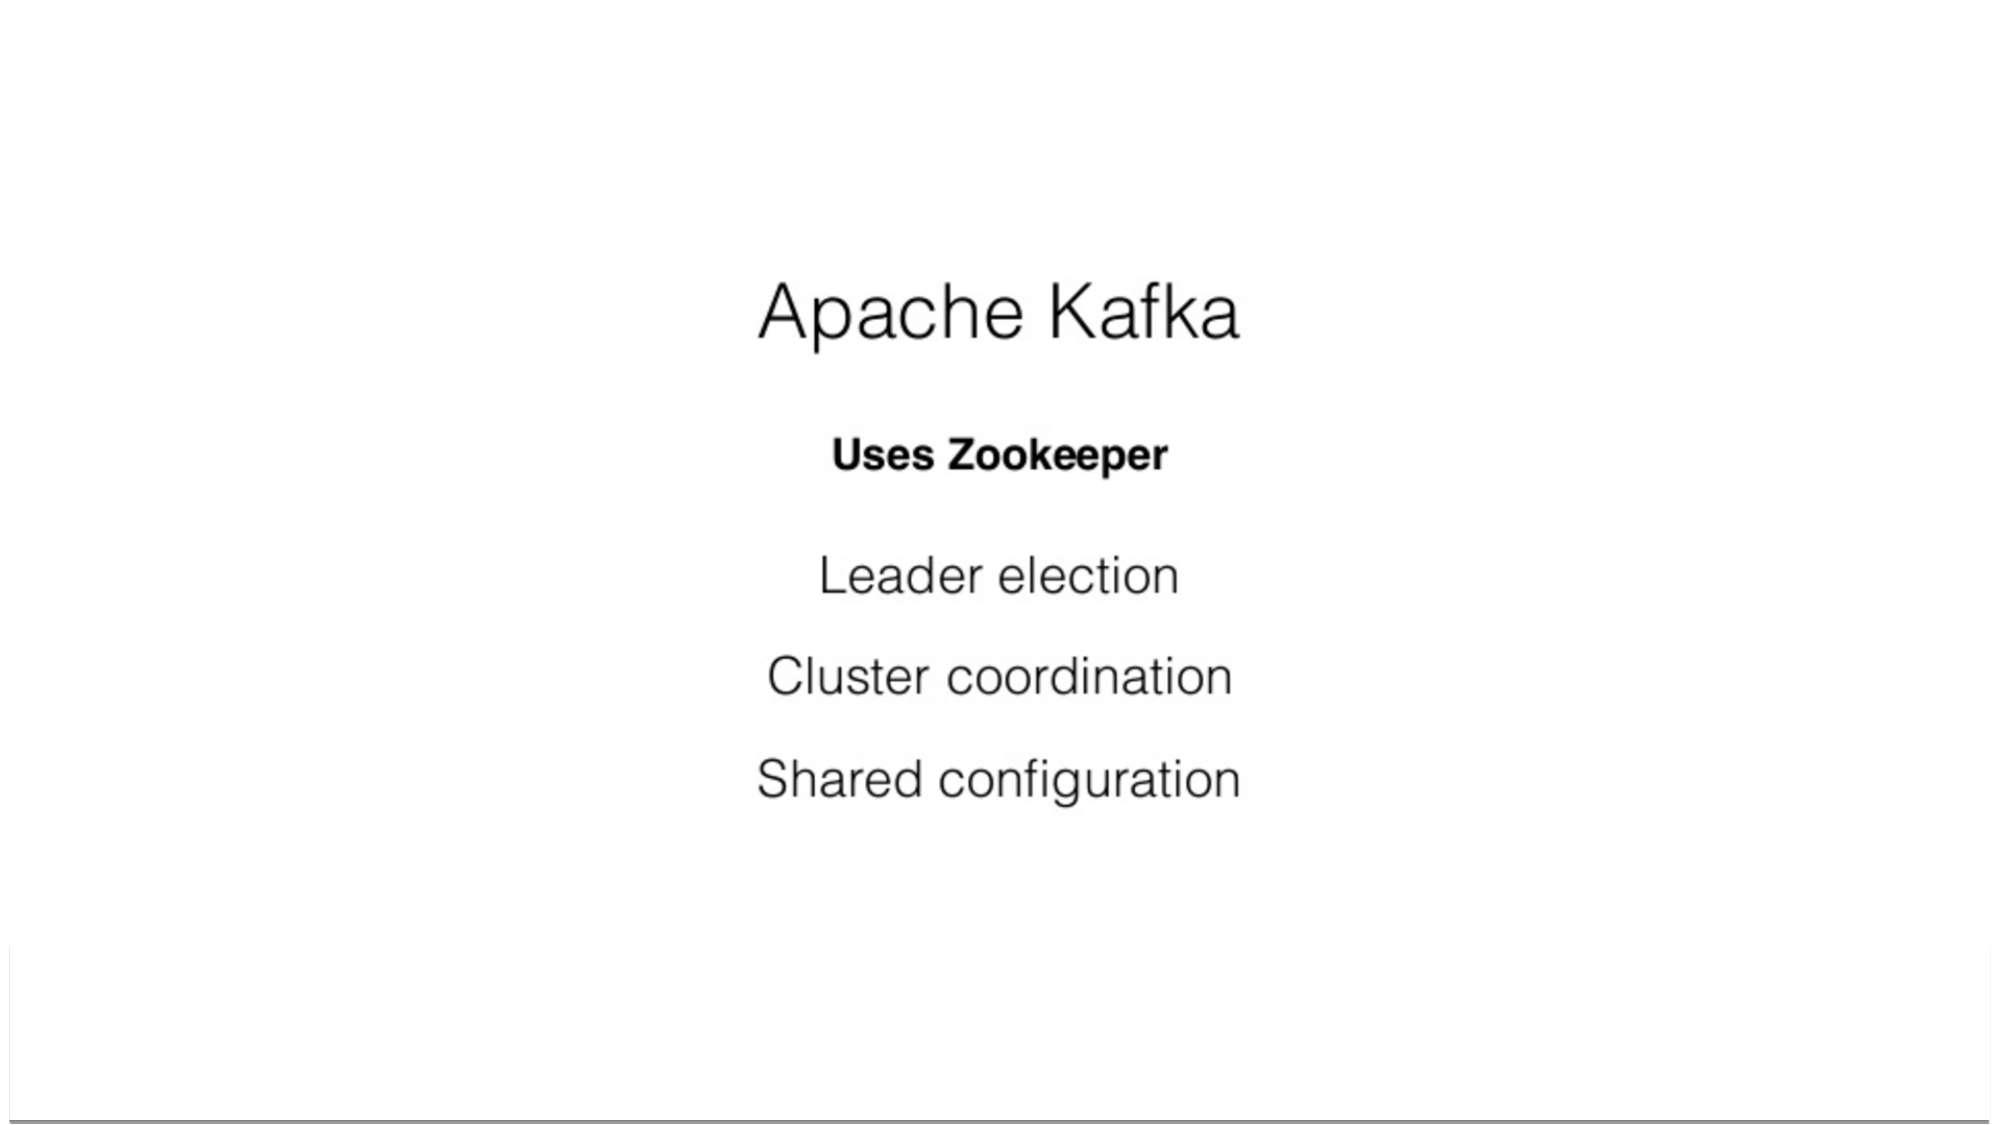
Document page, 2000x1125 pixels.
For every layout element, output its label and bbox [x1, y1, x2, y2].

picture [348, 200, 1651, 924]
